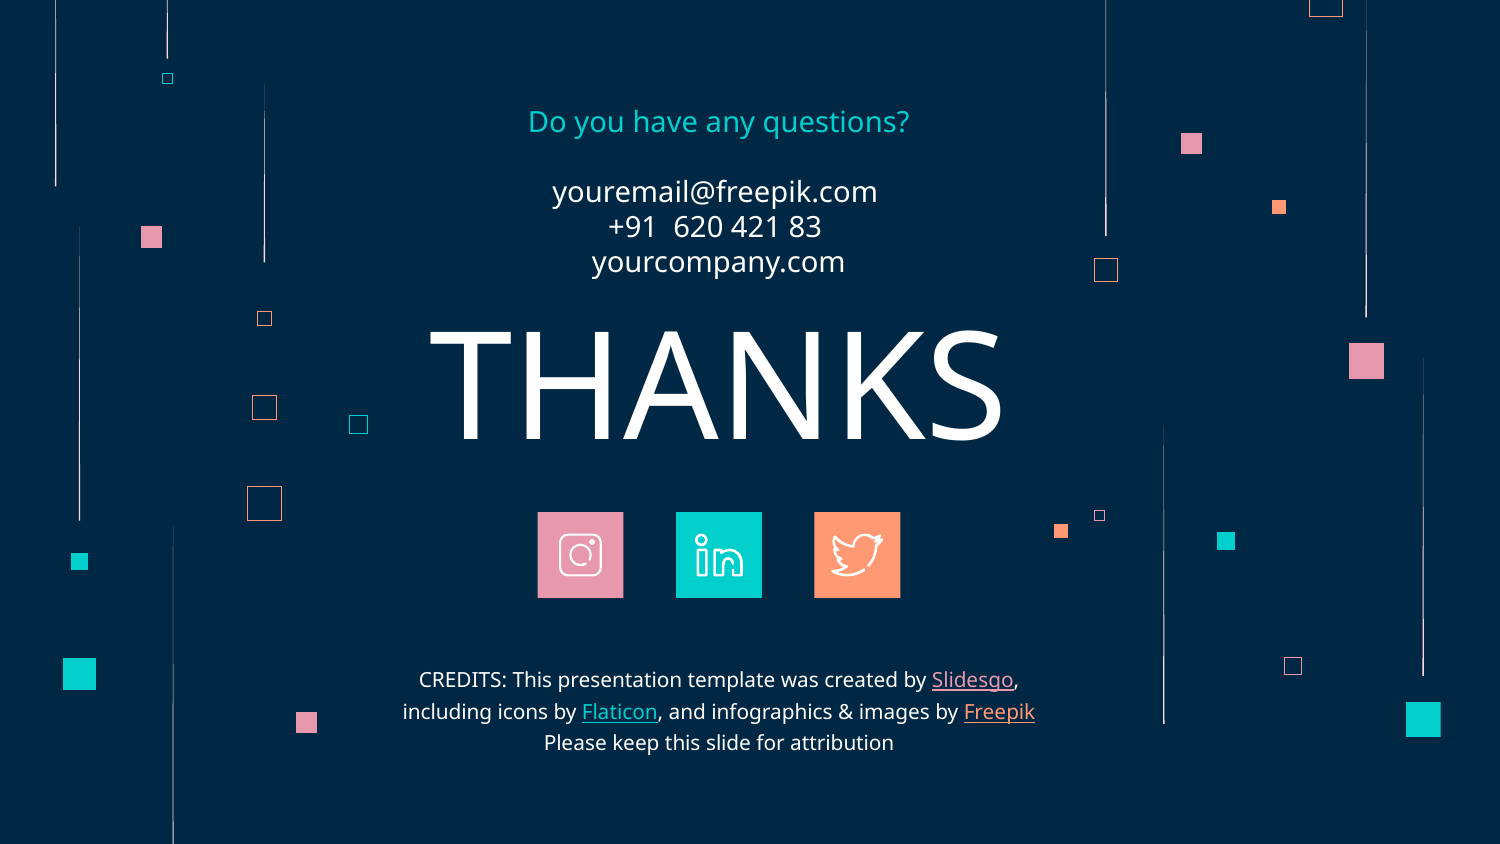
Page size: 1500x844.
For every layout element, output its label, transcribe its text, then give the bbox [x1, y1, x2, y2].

title THANKS [405, 300, 1033, 485]
text_box [814, 512, 901, 598]
subtitle Do you have any questions? youremail@freepik.com +91 620 421 83 yourcompany.com [476, 88, 962, 311]
text_box Please keep this slide for attribution [527, 710, 911, 761]
text_box [537, 512, 624, 598]
text_box [676, 512, 762, 598]
